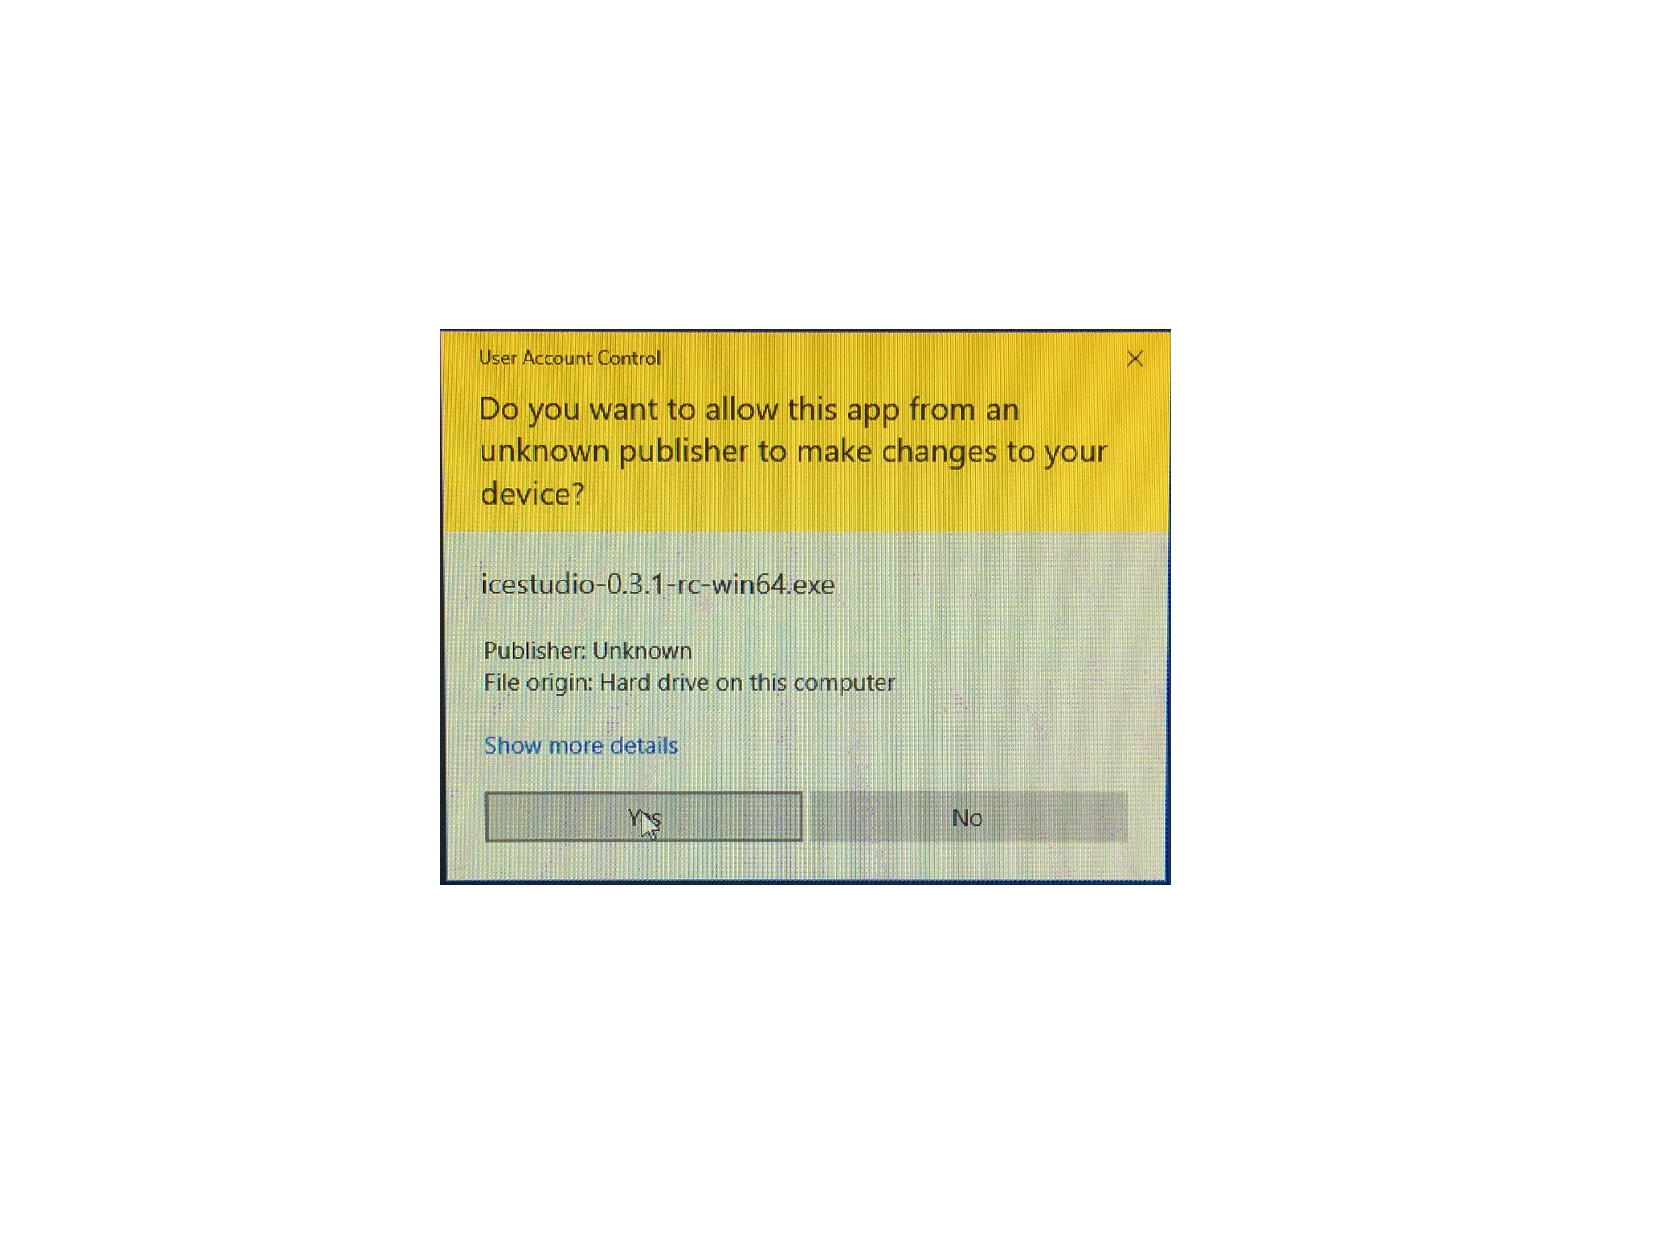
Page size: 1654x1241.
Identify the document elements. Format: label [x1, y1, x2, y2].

picture [440, 329, 1171, 886]
